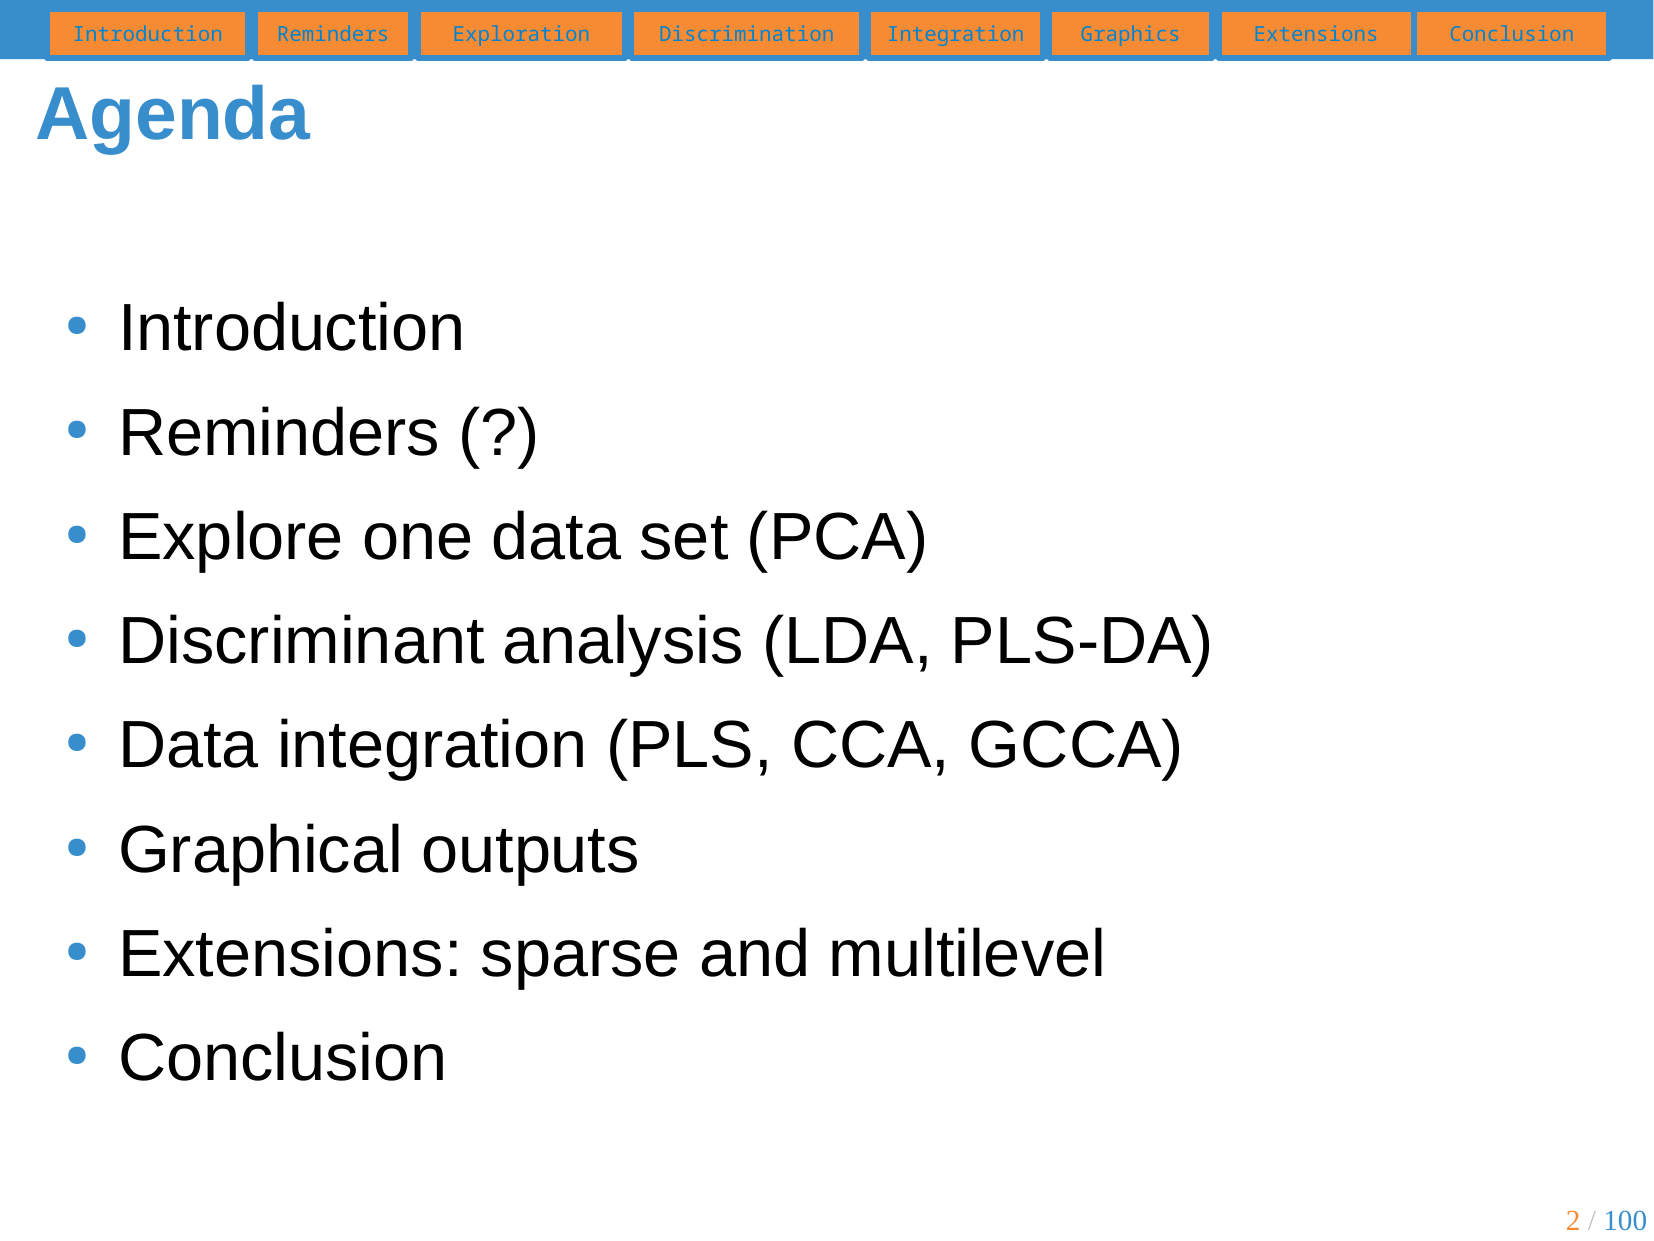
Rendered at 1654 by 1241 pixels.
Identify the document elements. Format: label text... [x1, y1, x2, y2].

list Introduction Reminders (?) Explore one data set (PCA) Discriminant analysis (LDA, PLS-DA) Data integration (PLS, CCA, GCCA) Graphical outputs Extensions: sparse and multilevel Conclusion [47, 290, 1595, 1205]
title Agenda [35, 61, 1571, 166]
